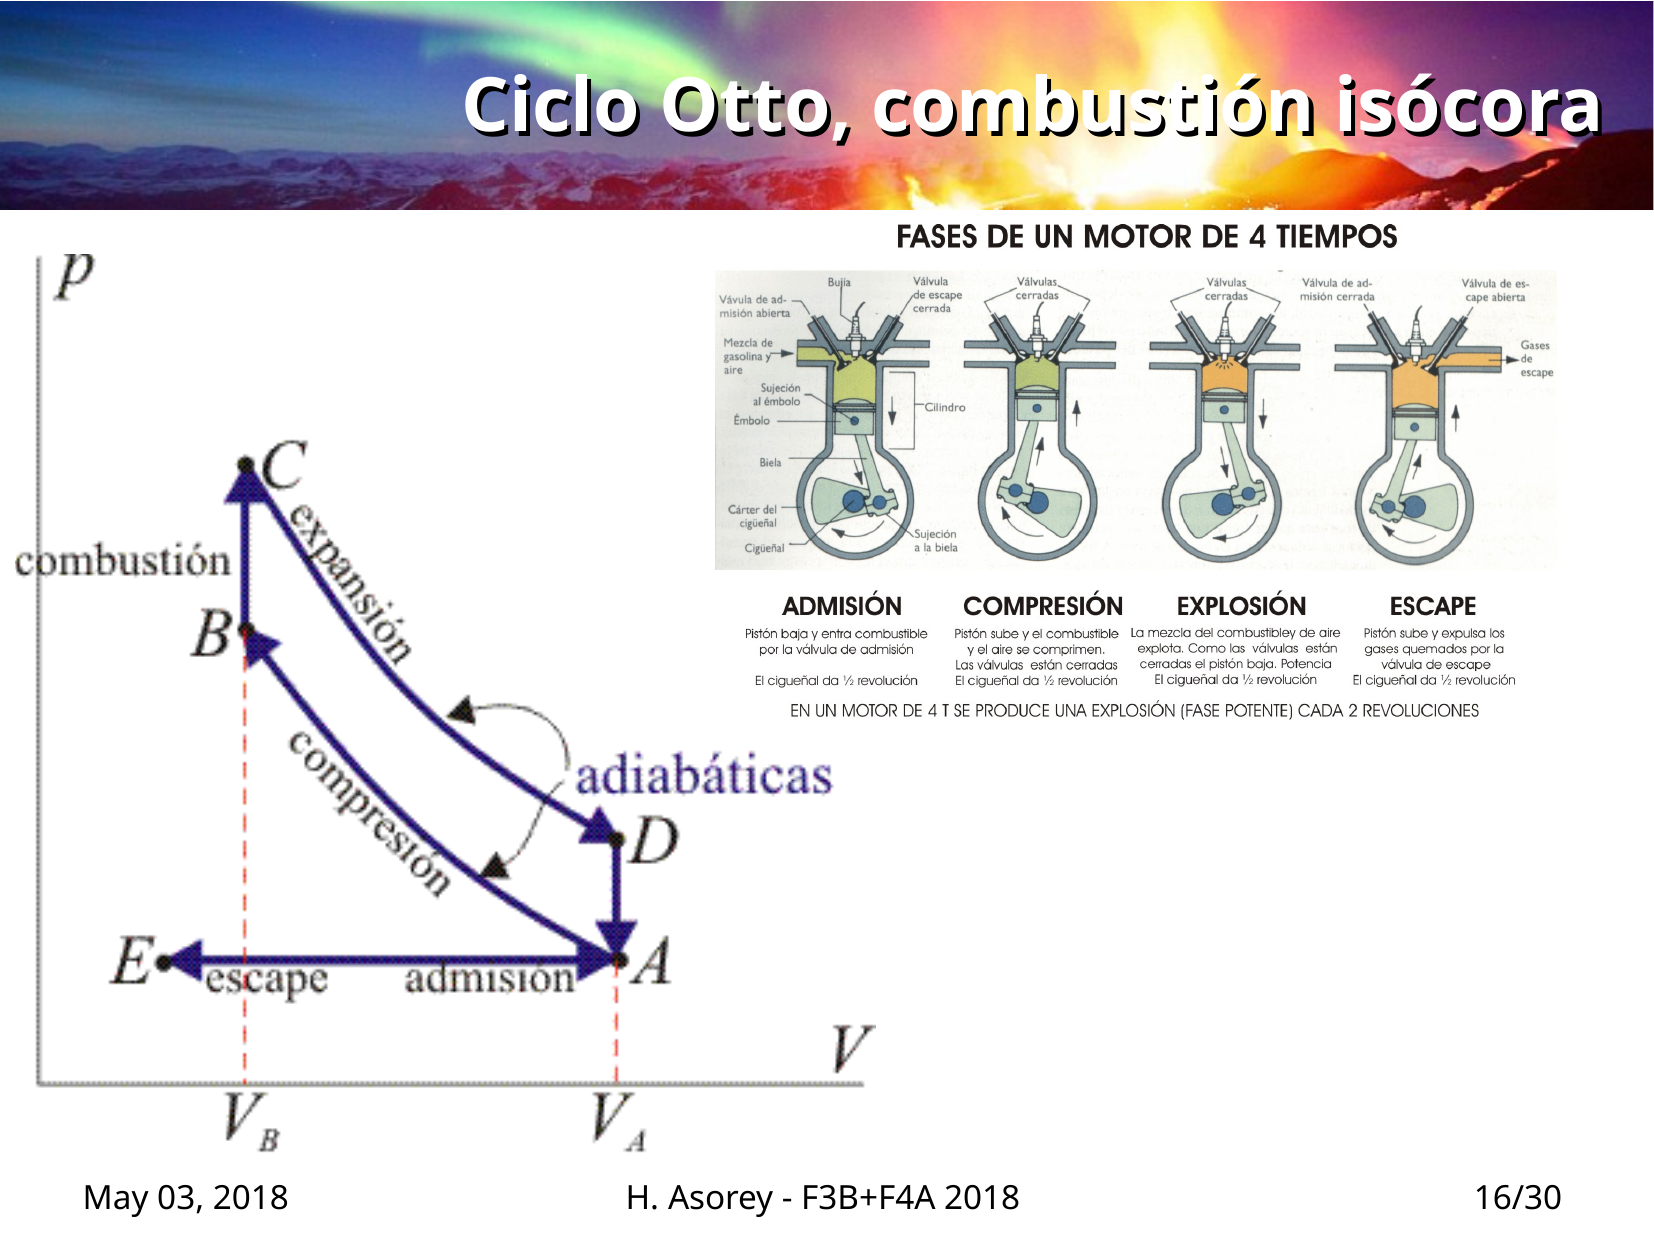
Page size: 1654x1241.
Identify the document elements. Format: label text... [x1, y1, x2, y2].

picture [0, 1, 1654, 210]
title Ciclo Otto, combustión isócora [45, 15, 1606, 191]
picture [15, 224, 1557, 1156]
